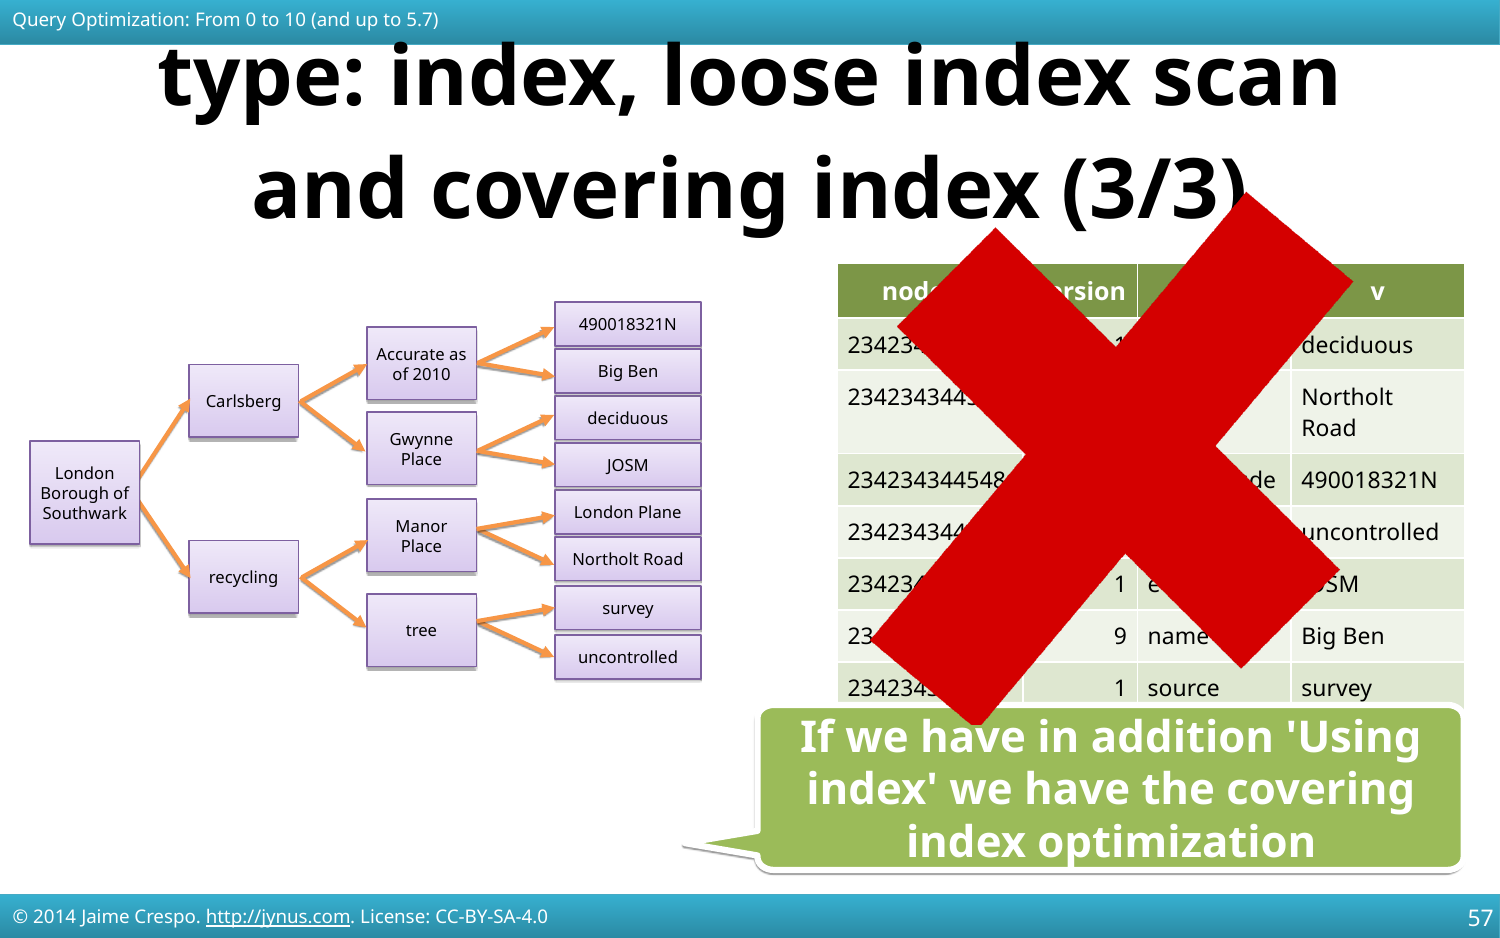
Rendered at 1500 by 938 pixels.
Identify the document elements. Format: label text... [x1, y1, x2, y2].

text_box survey [555, 585, 701, 630]
text_box Accurate as of 2010 [366, 327, 477, 400]
text_box Manor Place [366, 499, 477, 572]
text_box Northolt Road [555, 536, 701, 581]
text_box uncontrolled [555, 635, 701, 679]
text_box Gwynne Place [366, 412, 477, 485]
title type: index, loose index scan and covering index (3/3) [75, 51, 782, 209]
text_box London Plane [555, 489, 701, 534]
text_box Big Ben [555, 349, 701, 393]
text_box tree [366, 594, 477, 667]
picture [782, 37, 1471, 725]
text_box If we have in addition 'Using index' we have the covering index optimization [684, 704, 1464, 870]
text_box 490018321N [555, 302, 701, 346]
text_box London Borough of Southwark [29, 441, 140, 544]
text_box deciduous [555, 395, 701, 440]
text_box JOSM [555, 442, 701, 487]
text_box Carlsberg [189, 364, 299, 437]
slide_number [1389, 896, 1490, 935]
text_box recycling [189, 540, 299, 613]
